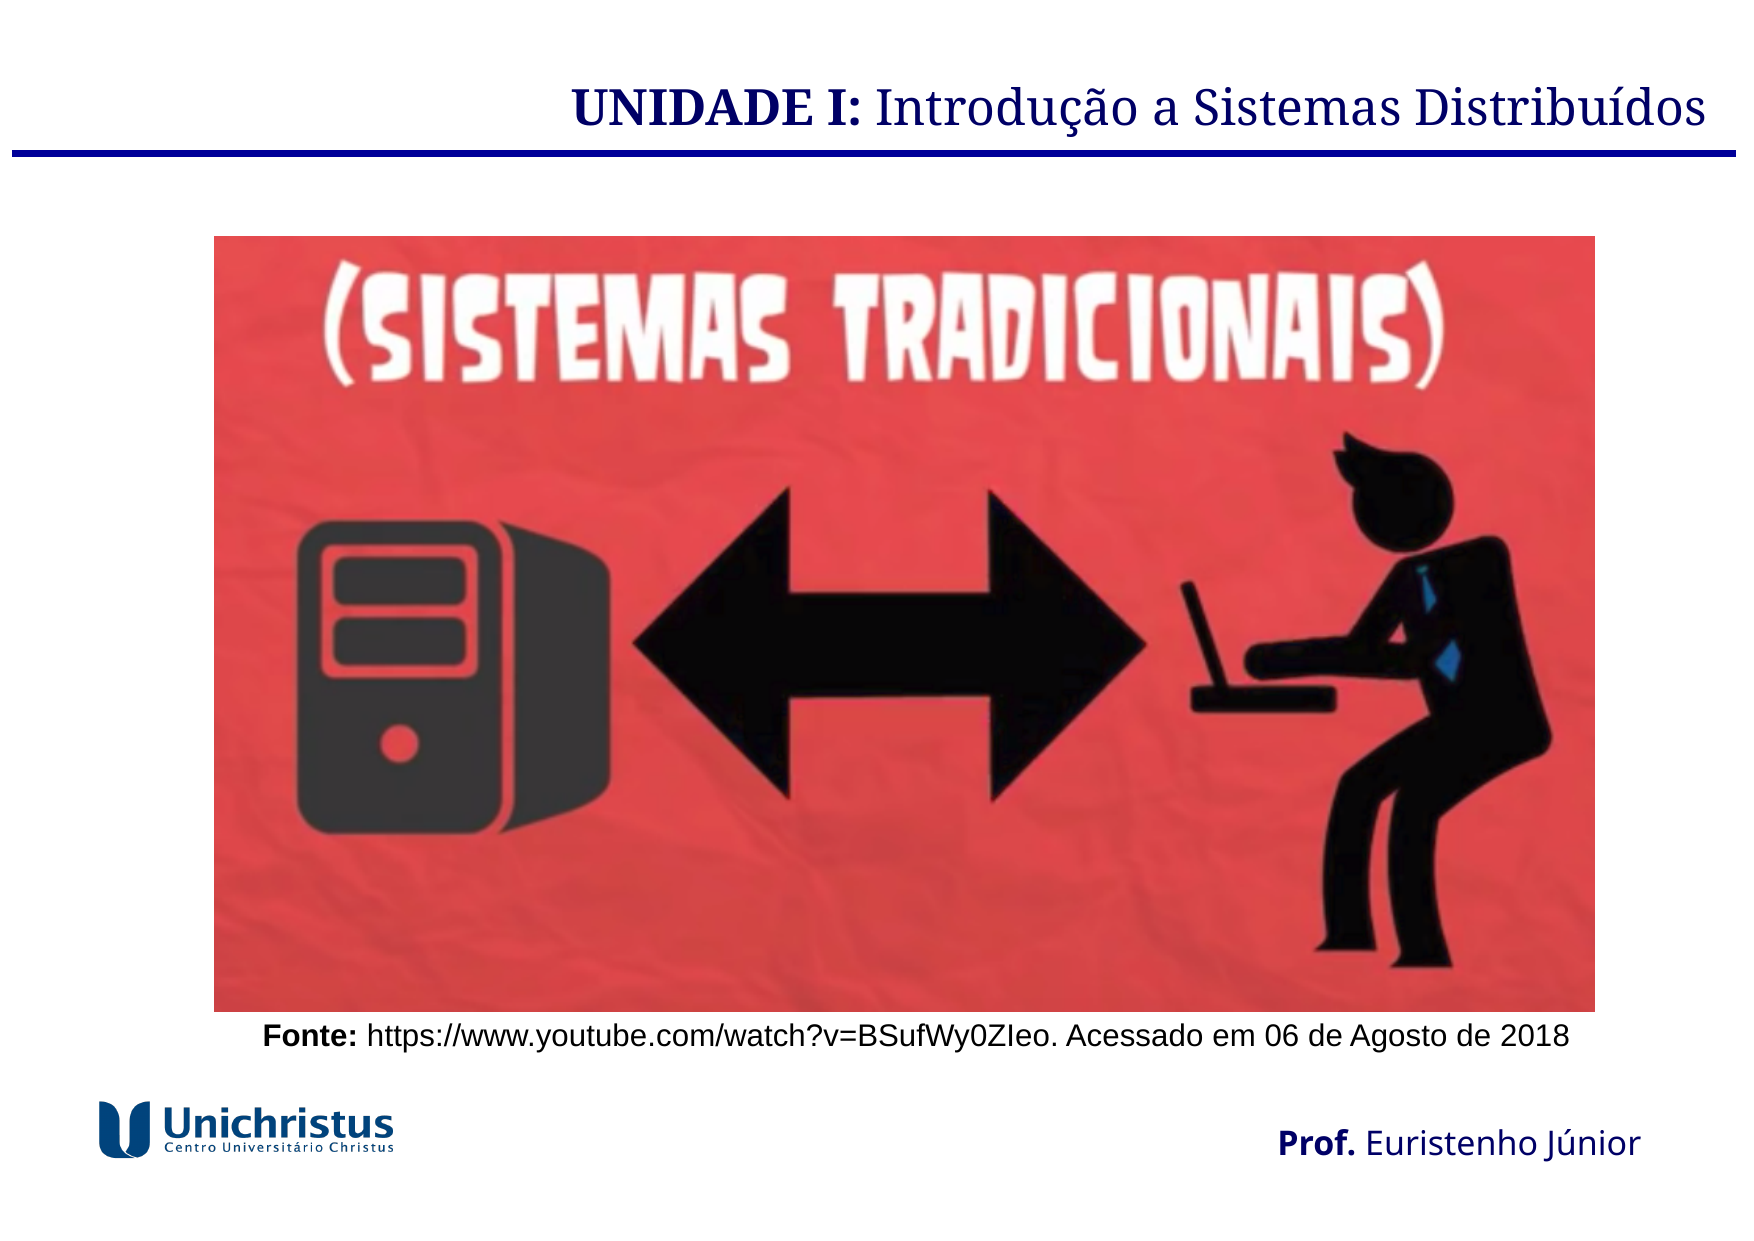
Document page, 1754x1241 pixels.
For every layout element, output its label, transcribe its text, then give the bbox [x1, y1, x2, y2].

text_box UNIDADE I: Introdução a Sistemas Distribuídos [556, 157, 1708, 161]
text_box UNIDADE I: Introdução a Sistemas Distribuídos [556, 64, 1708, 150]
picture [214, 236, 1595, 1012]
text_box Fonte: https://www.youtube.com/watch?v=BSufWy0ZIeo. Acessado em 06 de Agosto de 2018 [248, 1011, 1642, 1069]
text_box Prof. Euristenho Júnior [1262, 1111, 1695, 1167]
picture [94, 1098, 398, 1160]
